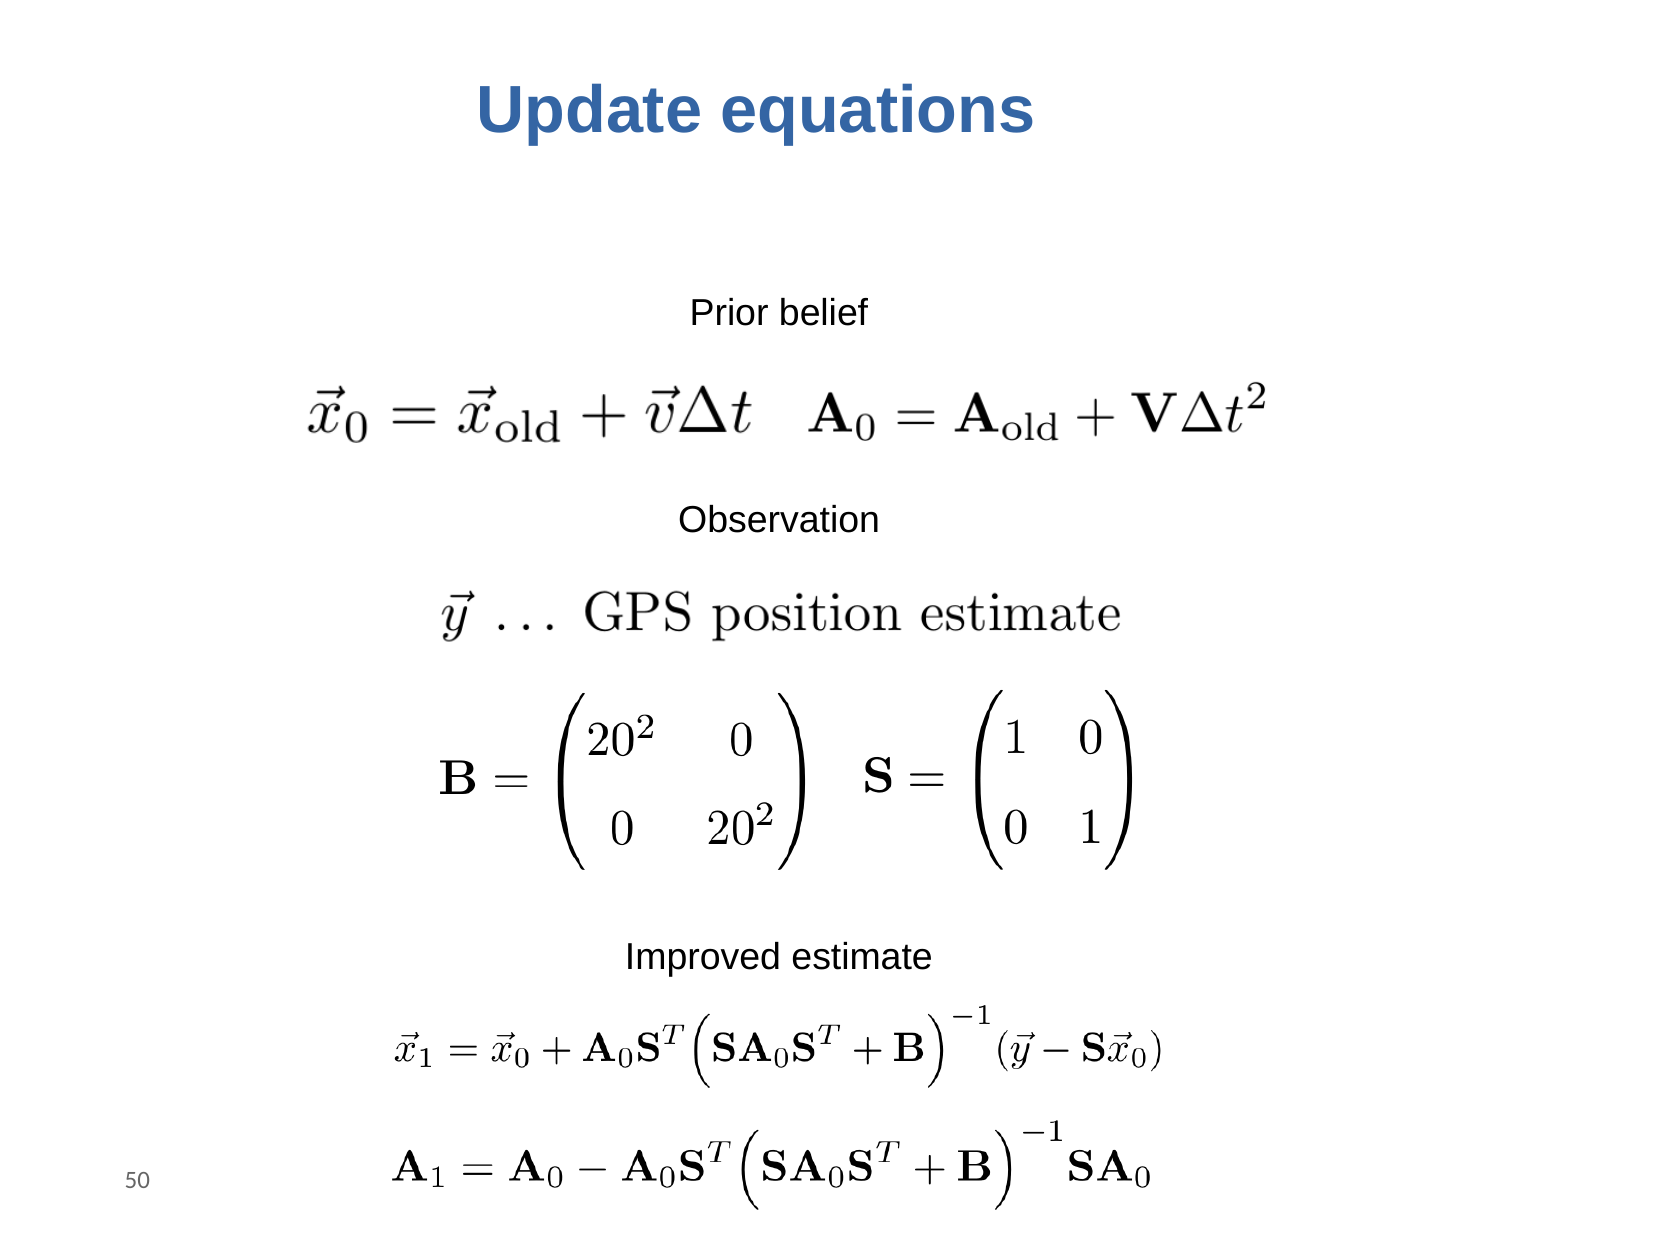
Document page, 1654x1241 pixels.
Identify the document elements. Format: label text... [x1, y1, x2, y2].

text_box Improved estimate [610, 927, 948, 985]
picture [798, 364, 1291, 460]
text_box Observation [663, 490, 895, 548]
picture [385, 999, 1166, 1092]
picture [430, 571, 1136, 656]
picture [426, 679, 821, 881]
text_box Prior belief [674, 284, 884, 341]
title Update equations [147, 5, 1365, 213]
picture [280, 364, 776, 460]
picture [385, 1112, 1166, 1216]
picture [850, 679, 1143, 881]
